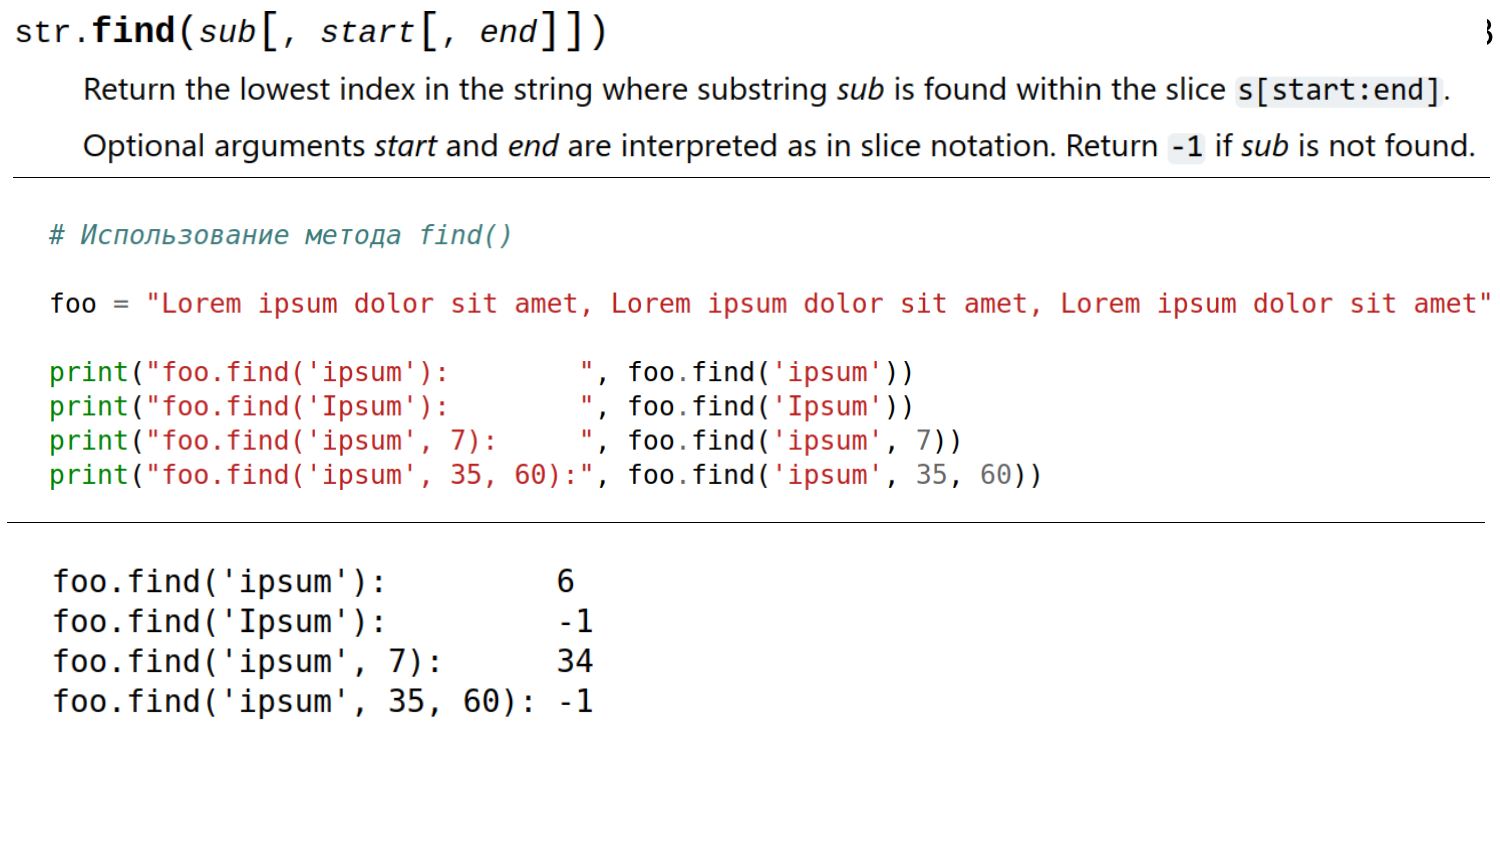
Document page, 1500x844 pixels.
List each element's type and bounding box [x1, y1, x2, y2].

picture [47, 557, 600, 725]
picture [41, 216, 1500, 498]
picture [5, 11, 1487, 169]
